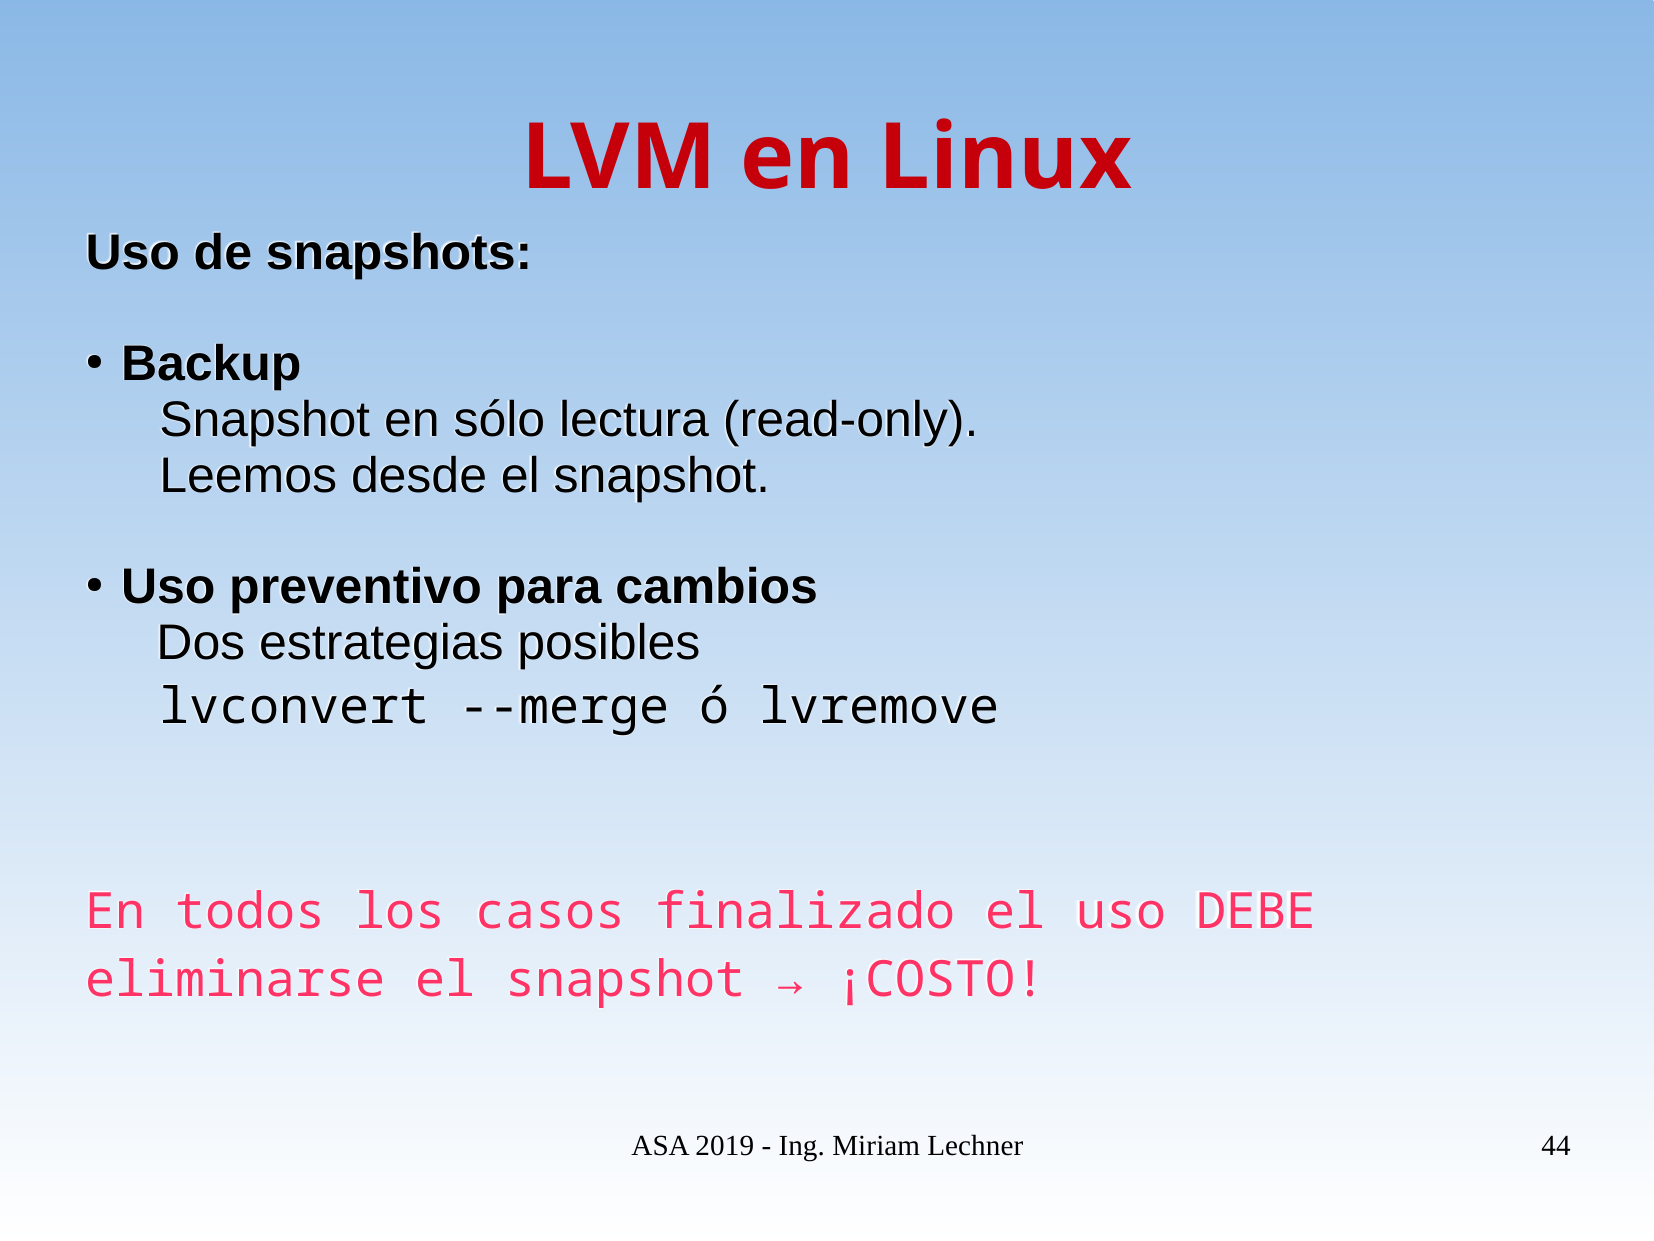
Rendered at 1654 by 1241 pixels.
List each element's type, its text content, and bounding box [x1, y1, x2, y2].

title LVM en Linux [82, 49, 1571, 257]
text_box Uso de snapshots: Backup Snapshot en sólo lectura (read-only). Leemos desde el snapshot. Uso preventivo para cambios Dos estrategias posibles lvconvert --merge ó lvremove En todos los casos finalizado el uso DEBE eliminarse el snapshot → ¡COSTO! [70, 216, 1361, 1135]
